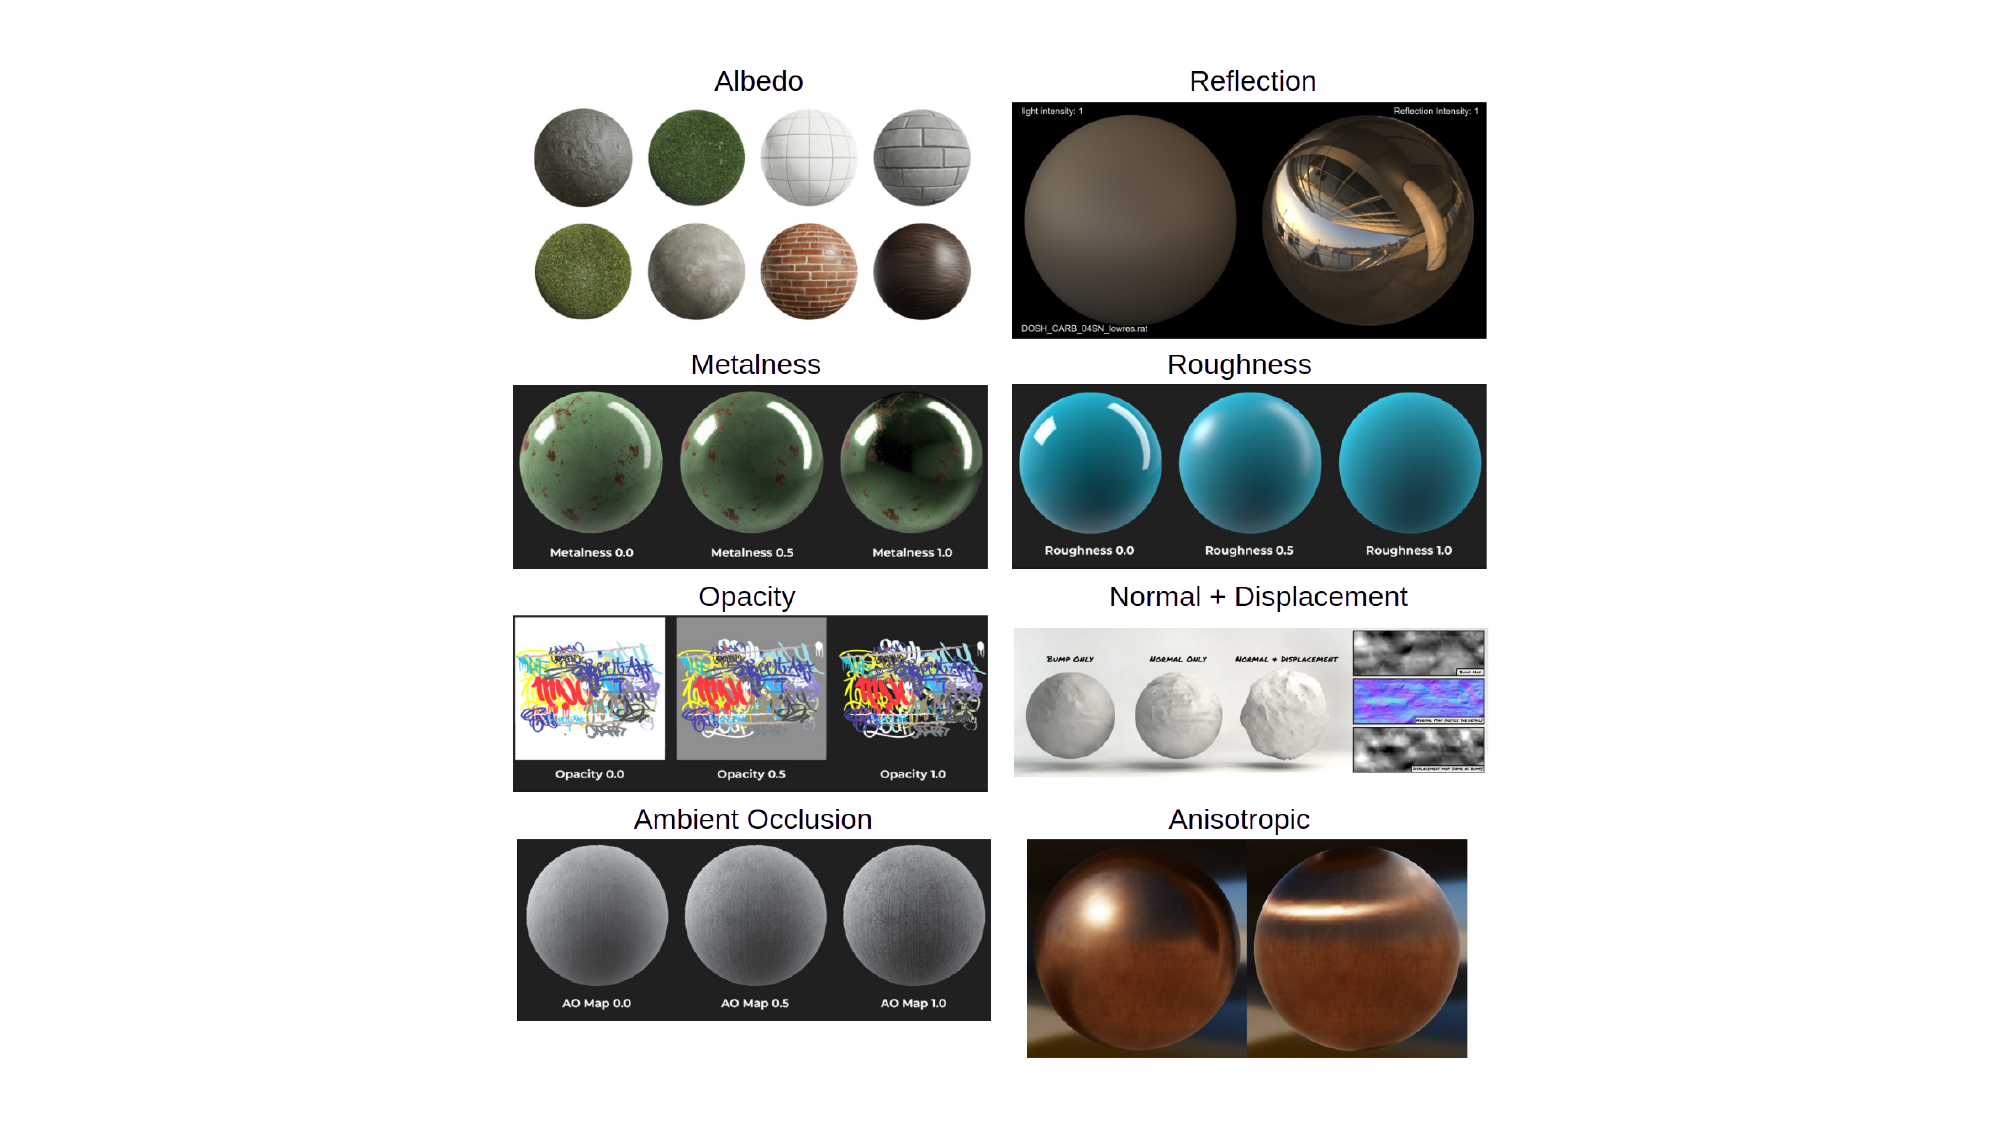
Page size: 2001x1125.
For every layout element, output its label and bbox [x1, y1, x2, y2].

picture [513, 70, 1489, 1058]
